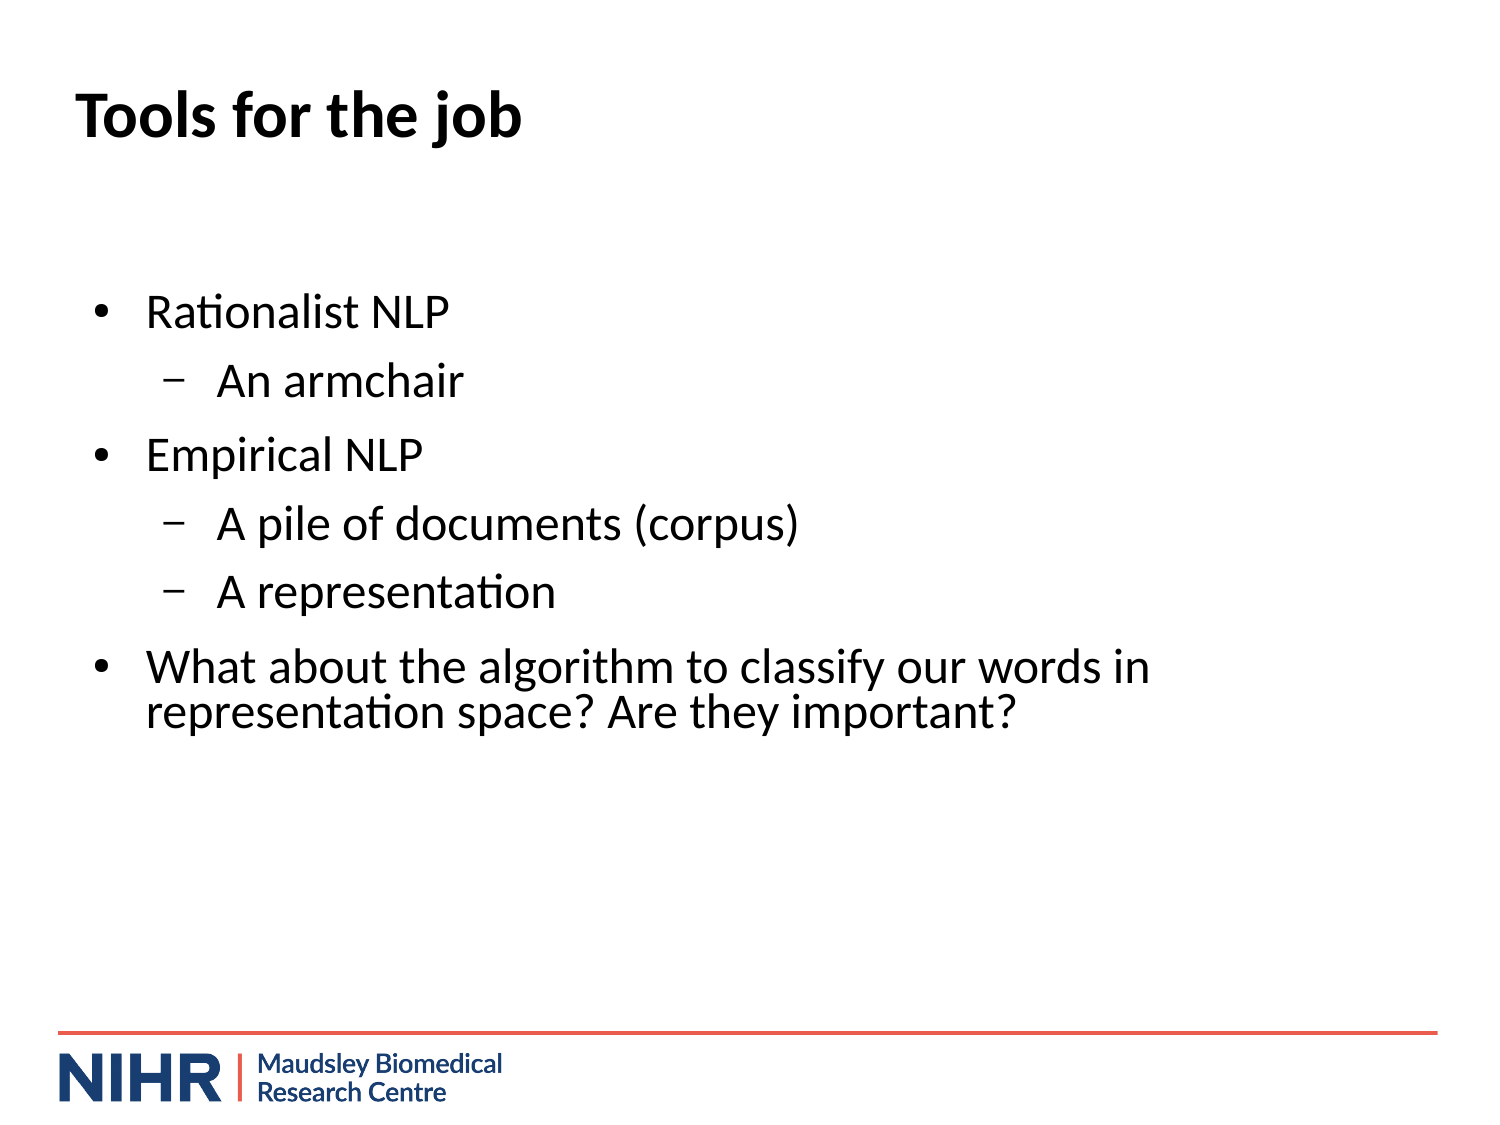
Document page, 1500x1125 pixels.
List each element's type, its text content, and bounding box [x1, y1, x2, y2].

title Tools for the job [75, 23, 1425, 219]
list Rationalist NLP An armchair Empirical NLP A pile of documents (corpus) A representation What about the algorithm to classify our words in representation space? Are they important? [75, 292, 1395, 993]
picture [29, 1018, 531, 1125]
